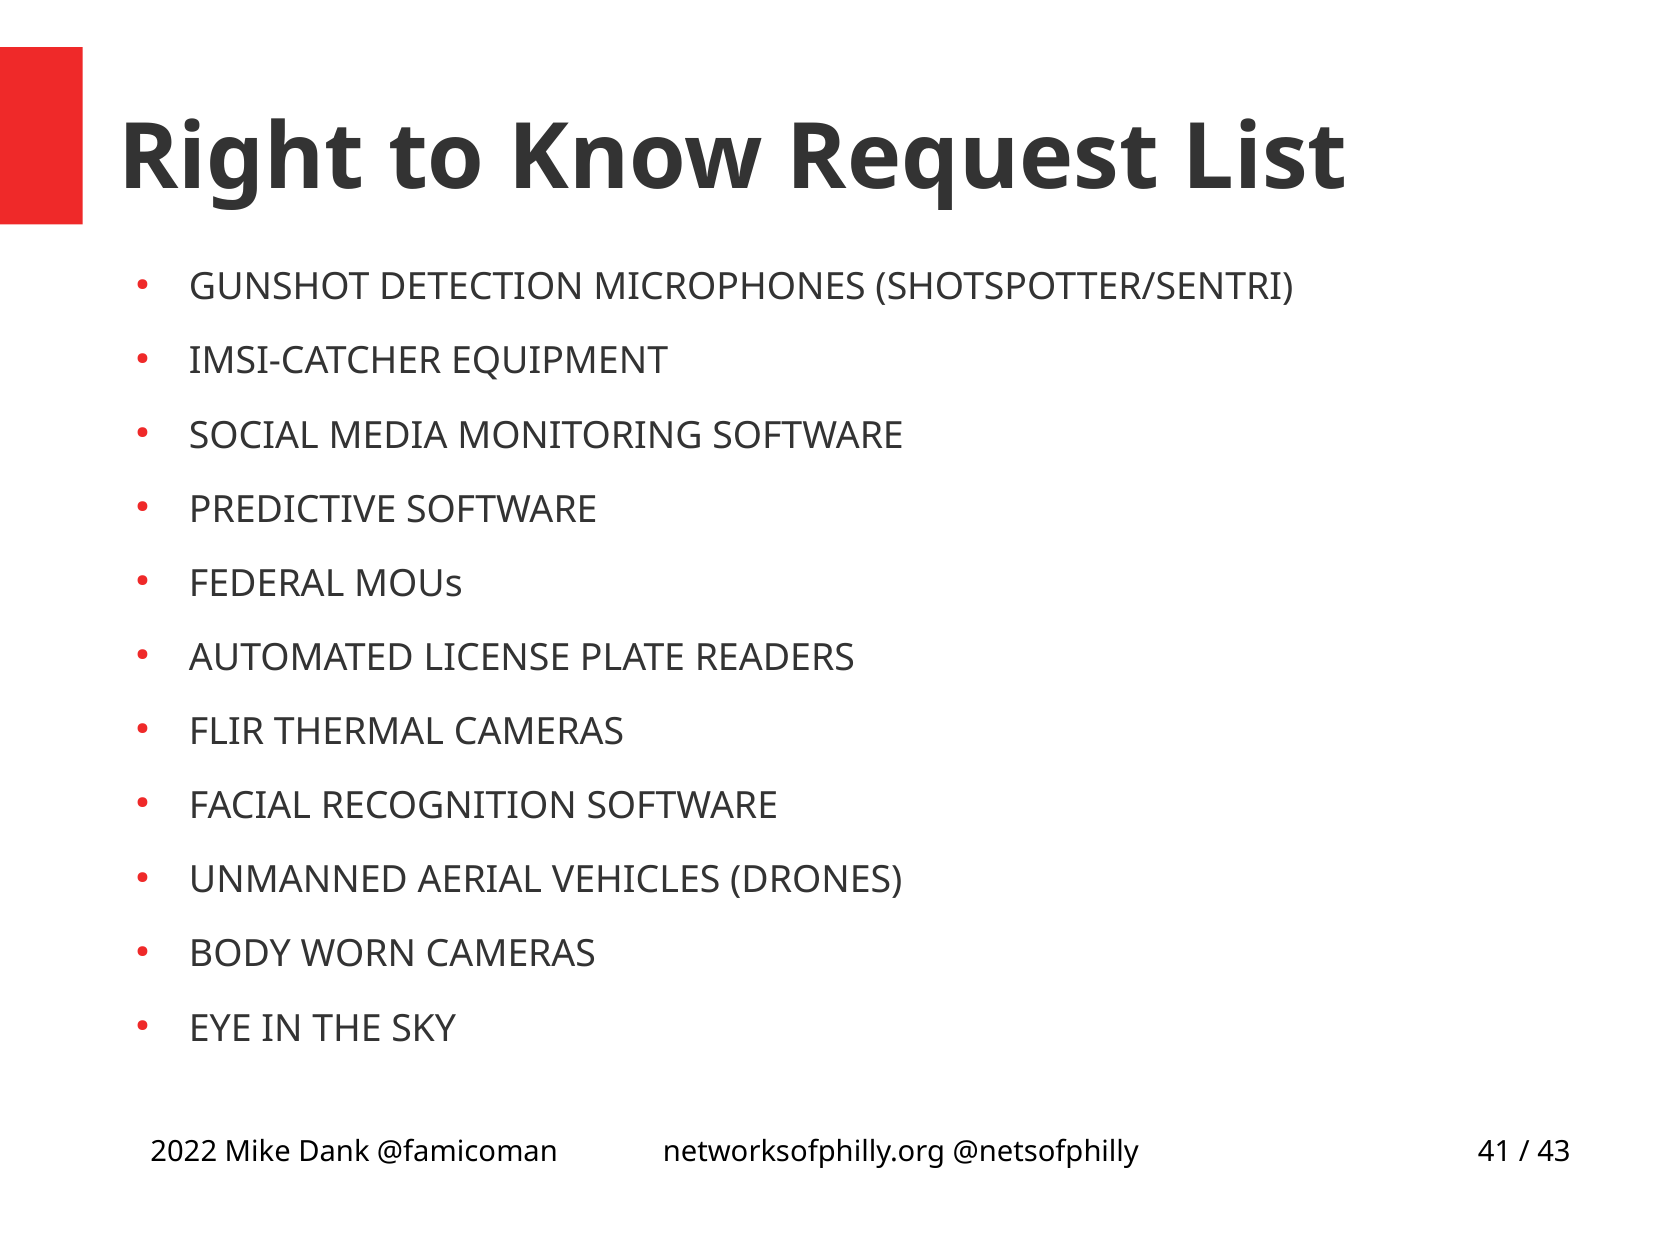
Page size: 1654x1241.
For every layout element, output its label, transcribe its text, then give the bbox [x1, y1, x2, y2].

title Right to Know Request List [118, 49, 1571, 257]
list GUNSHOT DETECTION MICROPHONES (SHOTSPOTTER/SENTRI) IMSI-CATCHER EQUIPMENT SOCIAL MEDIA MONITORING SOFTWARE PREDICTIVE SOFTWARE FEDERAL MOUs AUTOMATED LICENSE PLATE READERS FLIR THERMAL CAMERAS FACIAL RECOGNITION SOFTWARE UNMANNED AERIAL VEHICLES (DRONES) BODY WORN CAMERAS EYE IN THE SKY [118, 259, 1536, 980]
